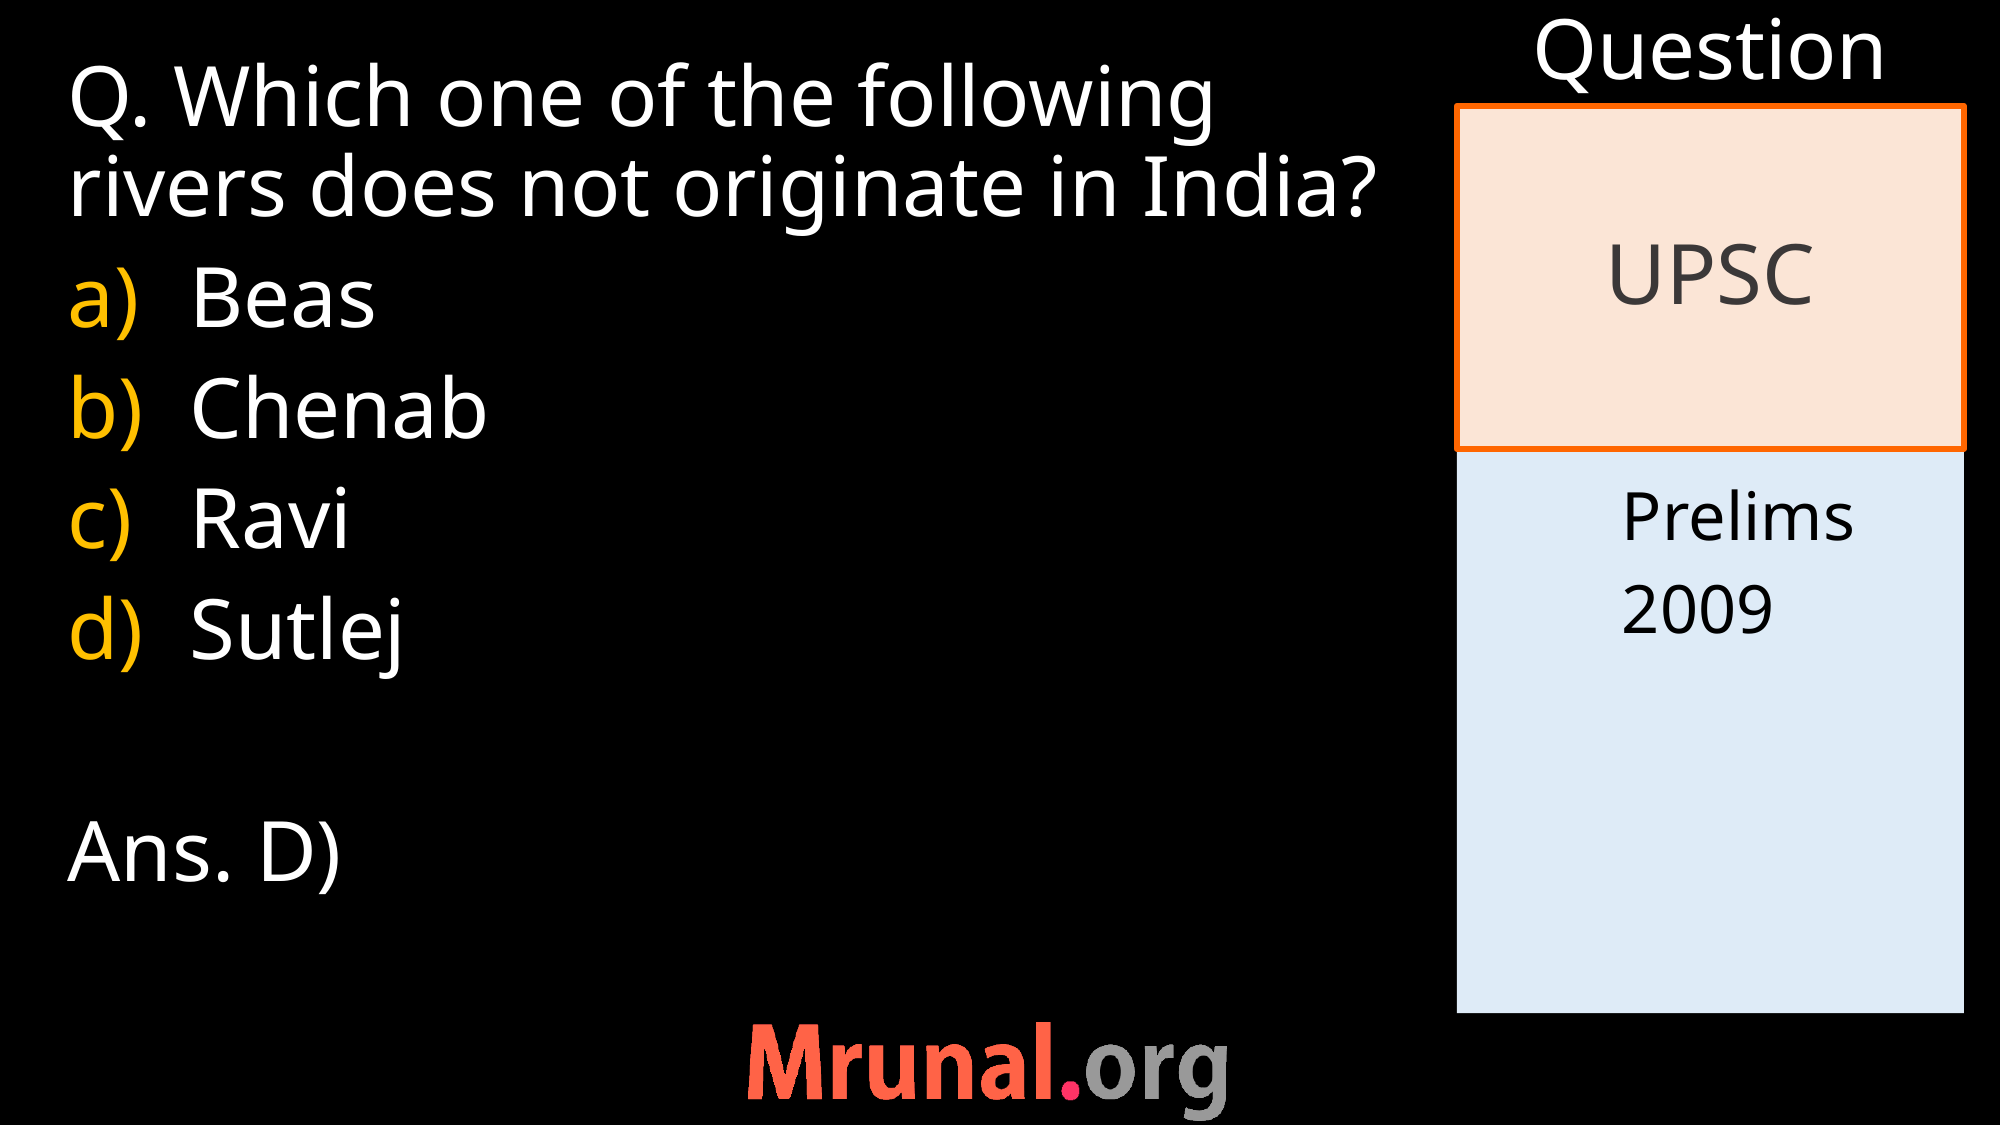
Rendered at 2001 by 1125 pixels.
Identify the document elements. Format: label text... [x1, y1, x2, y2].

list Question [1457, 0, 1964, 106]
title UPSC [1456, 106, 1964, 449]
list Prelims 2009 [1456, 452, 1964, 1014]
picture [741, 1014, 1230, 1125]
list Q. Which one of the following rivers does not originate in India? Beas Chenab Ravi Sutlej Ans. D) [52, 47, 1447, 1014]
